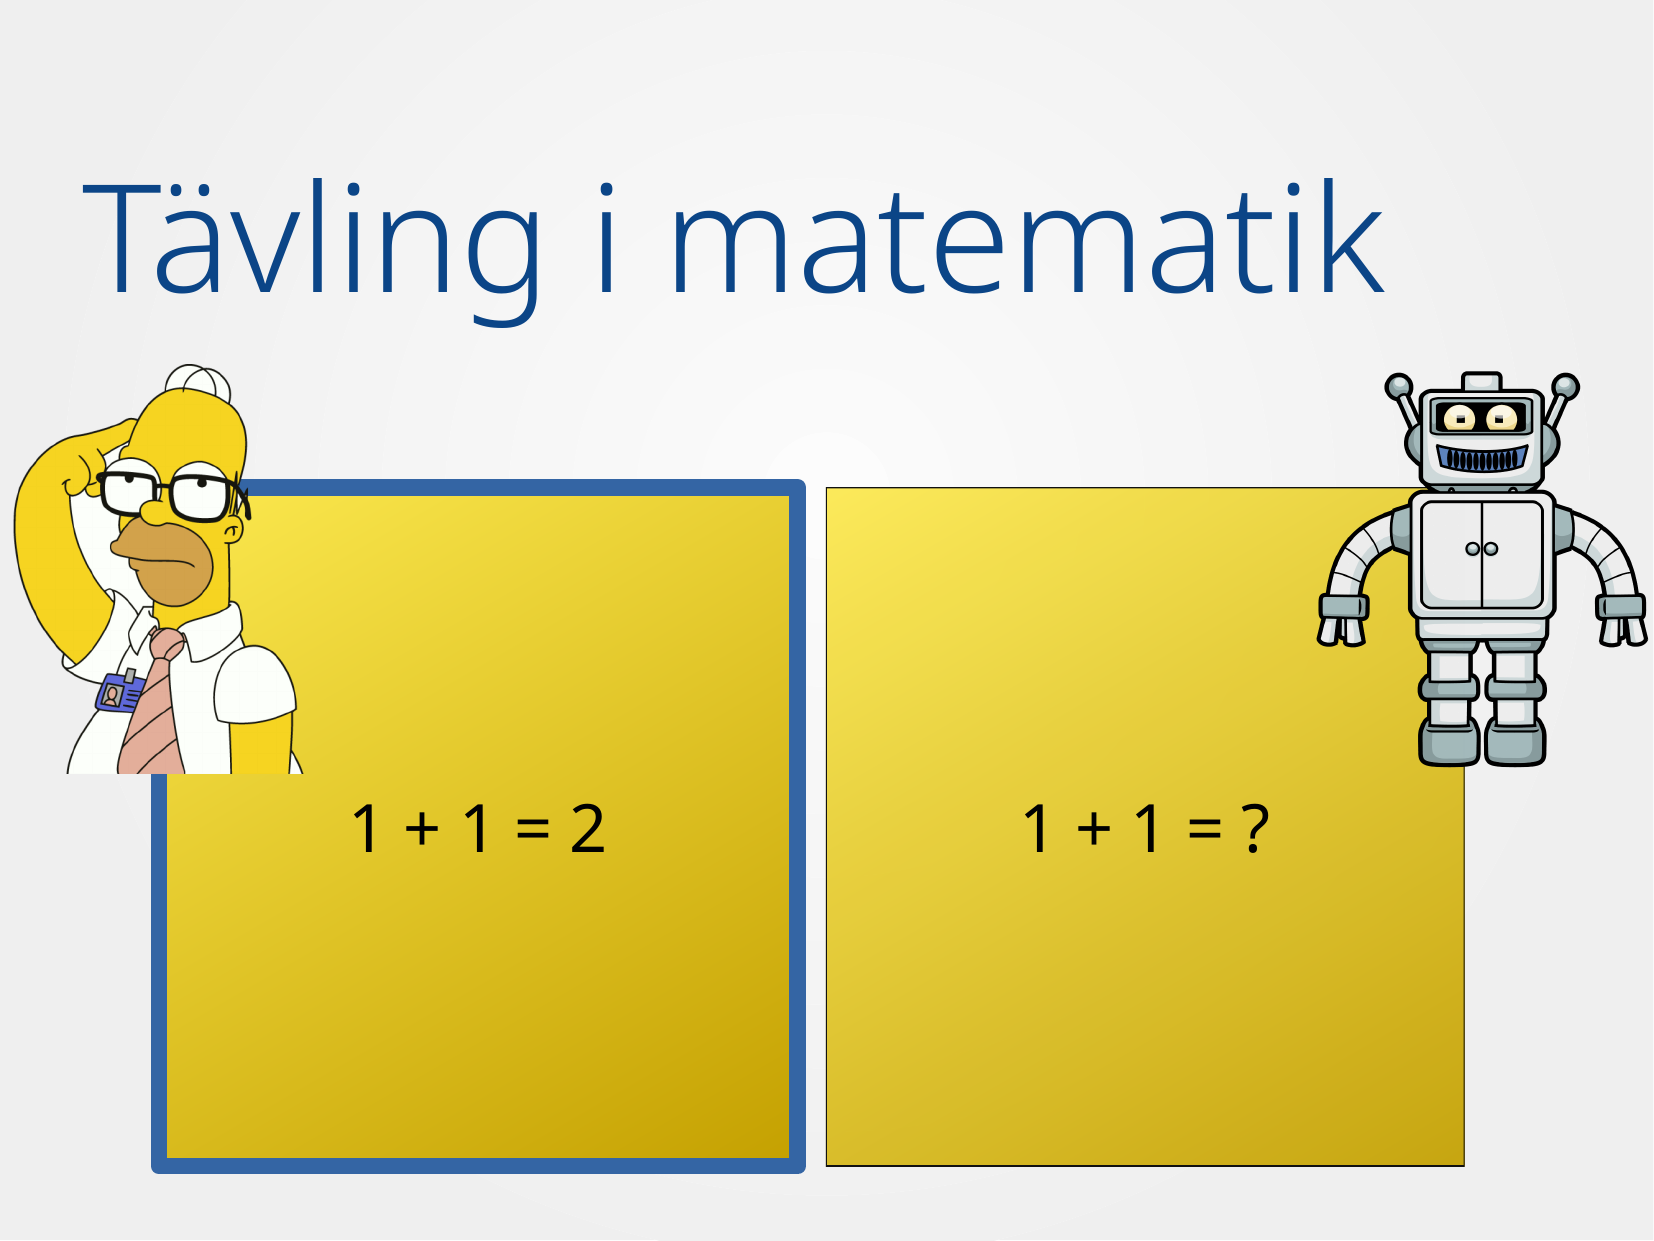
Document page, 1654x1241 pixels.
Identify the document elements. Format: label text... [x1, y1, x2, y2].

list 1 + 1 = 2 [159, 487, 798, 1167]
title Tävling i matematik [82, 80, 1654, 337]
picture [1312, 364, 1653, 775]
list 1 + 1 = ? [825, 487, 1465, 1167]
picture [0, 364, 313, 774]
